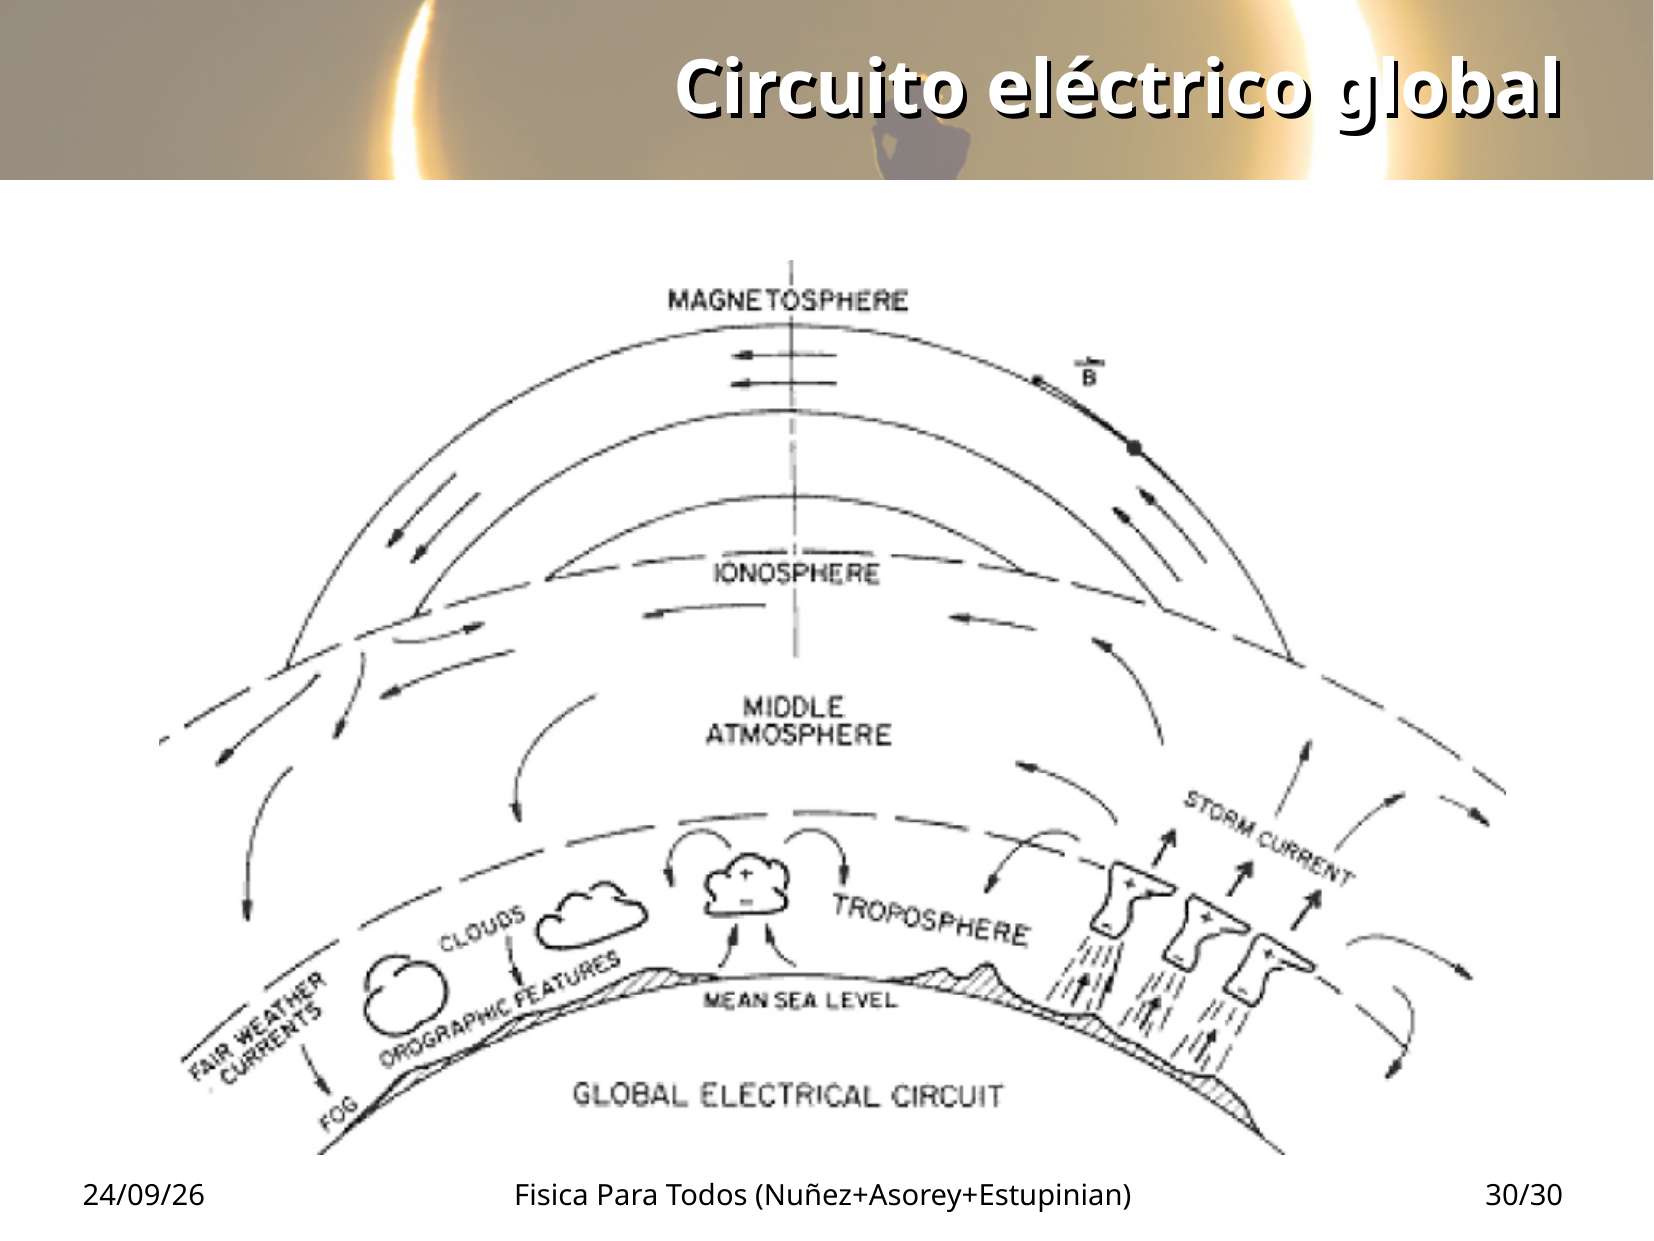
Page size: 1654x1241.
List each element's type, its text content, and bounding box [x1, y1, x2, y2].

picture [0, 0, 1654, 180]
title Circuito eléctrico global [75, 19, 1564, 151]
picture [159, 260, 1506, 1156]
